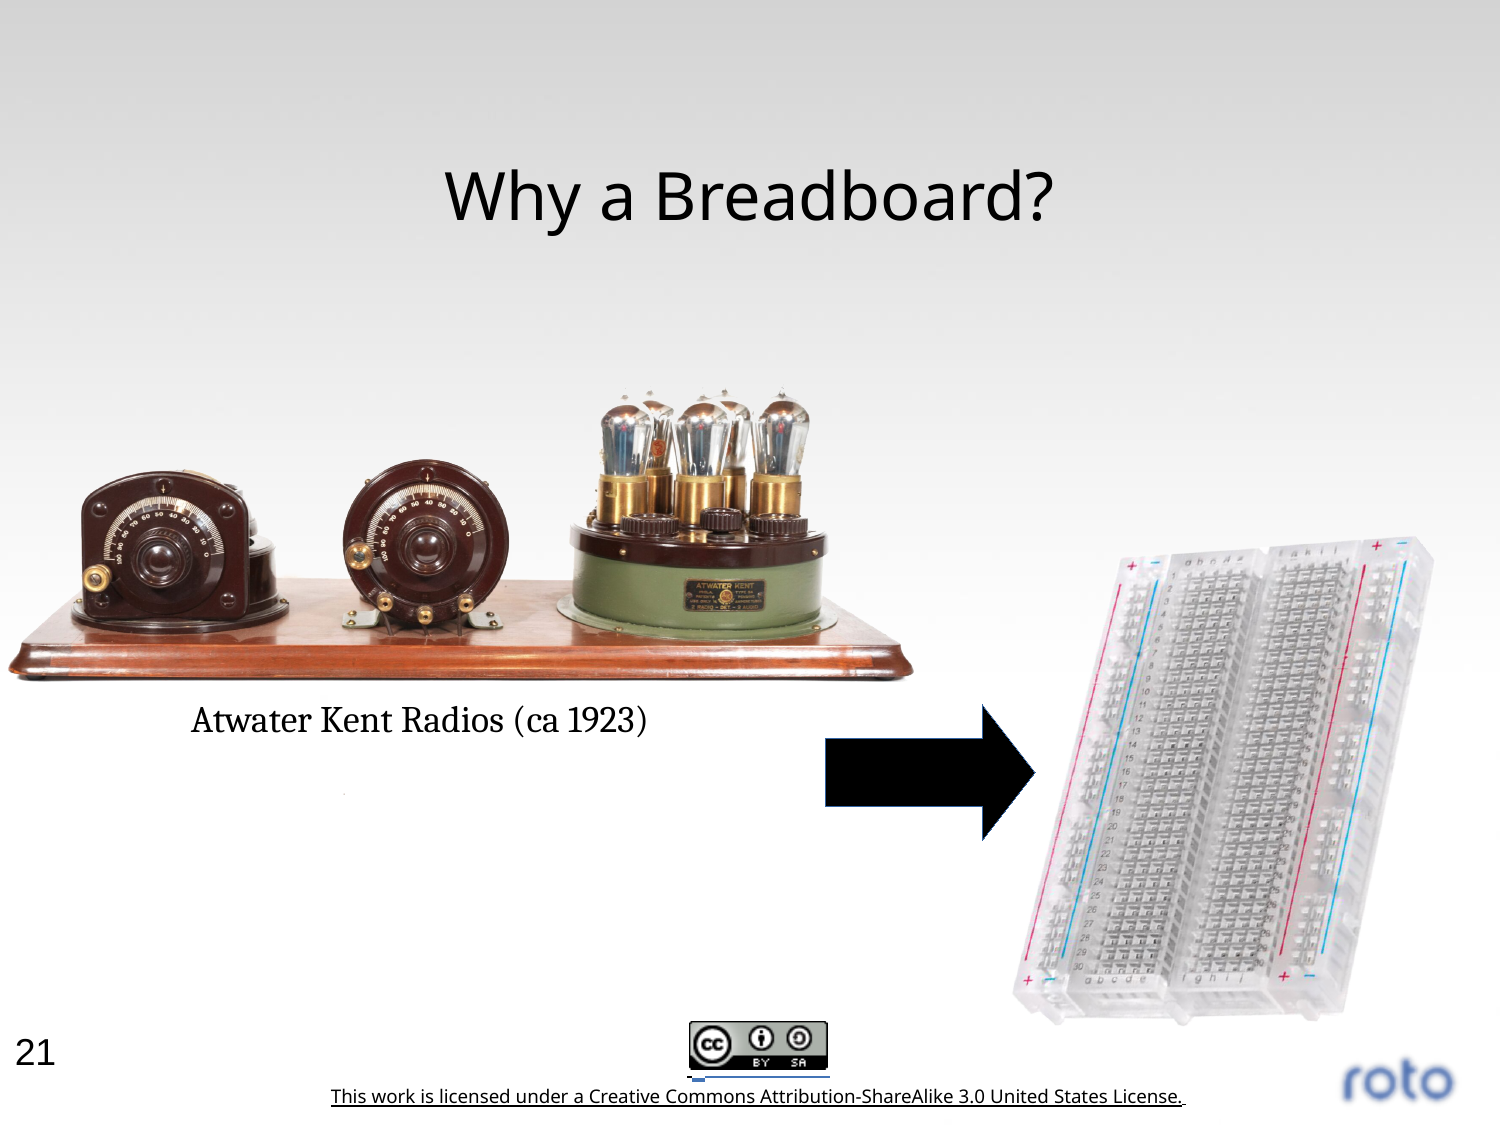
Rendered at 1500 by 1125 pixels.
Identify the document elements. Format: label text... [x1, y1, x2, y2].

picture [0, 0, 1500, 1125]
text_box Atwater Kent Radios (ca 1923) [75, 691, 766, 770]
title Why a Breadboard? [112, 99, 1388, 288]
text_box [825, 704, 1036, 841]
